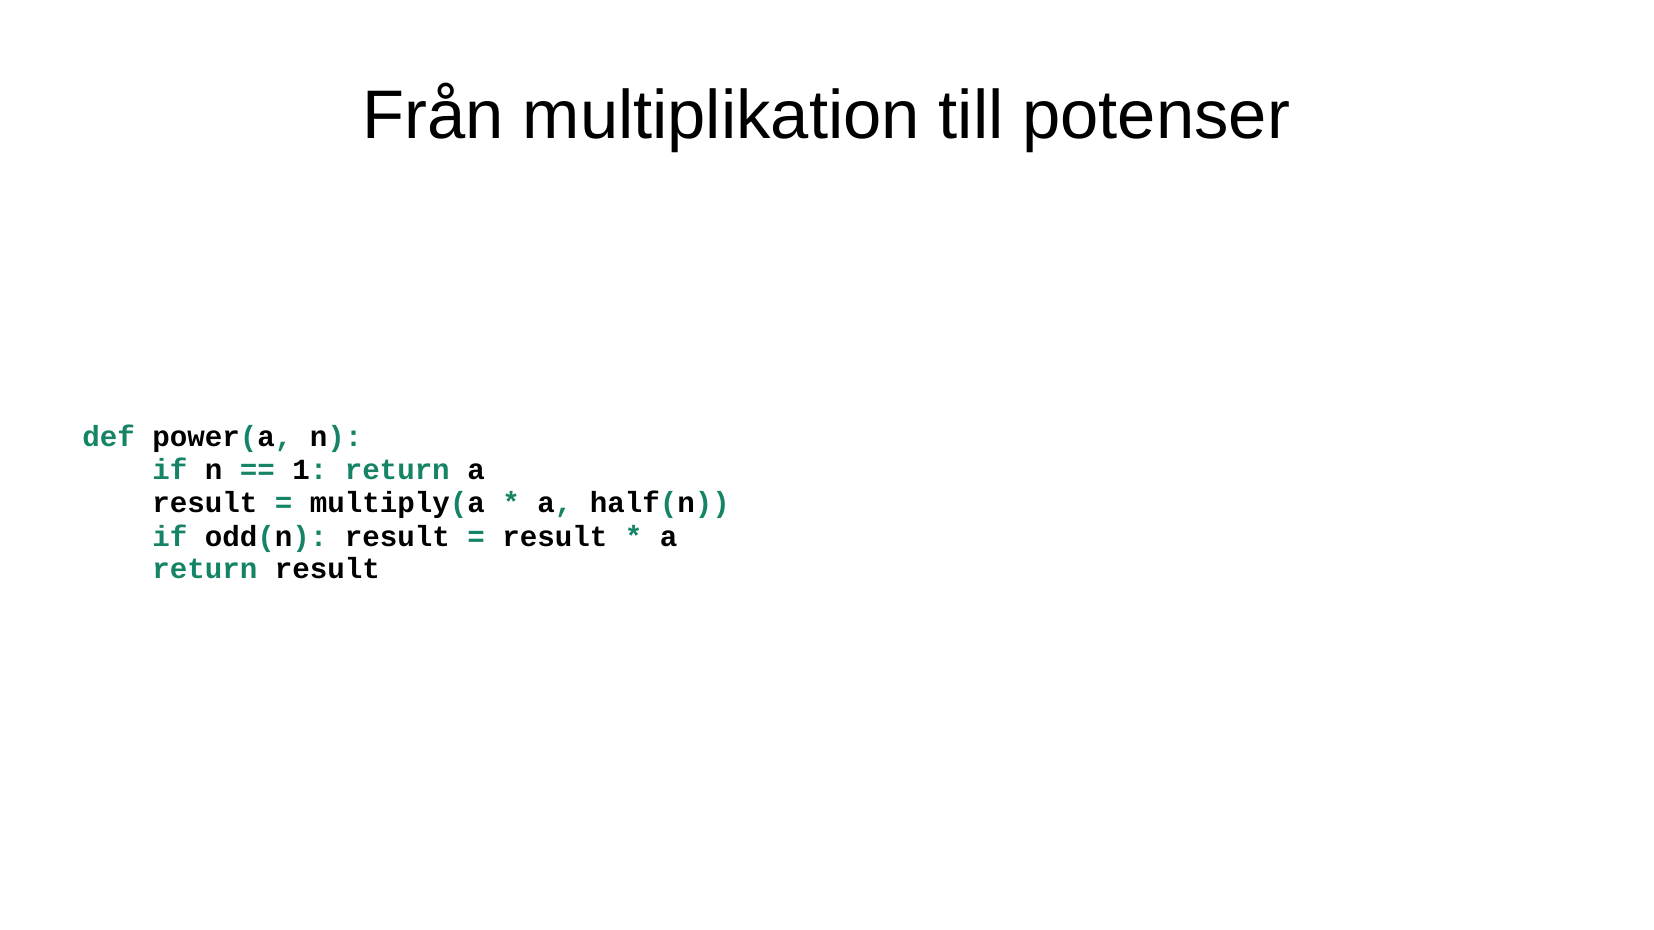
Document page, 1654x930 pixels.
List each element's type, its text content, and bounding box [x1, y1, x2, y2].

text_box def power(a, n): if n == 1: return a result = multiply(a * a, half(n)) if odd(n): result = result * a return result [82, 193, 1570, 826]
title Från multiplikation till potenser [82, 36, 1571, 193]
